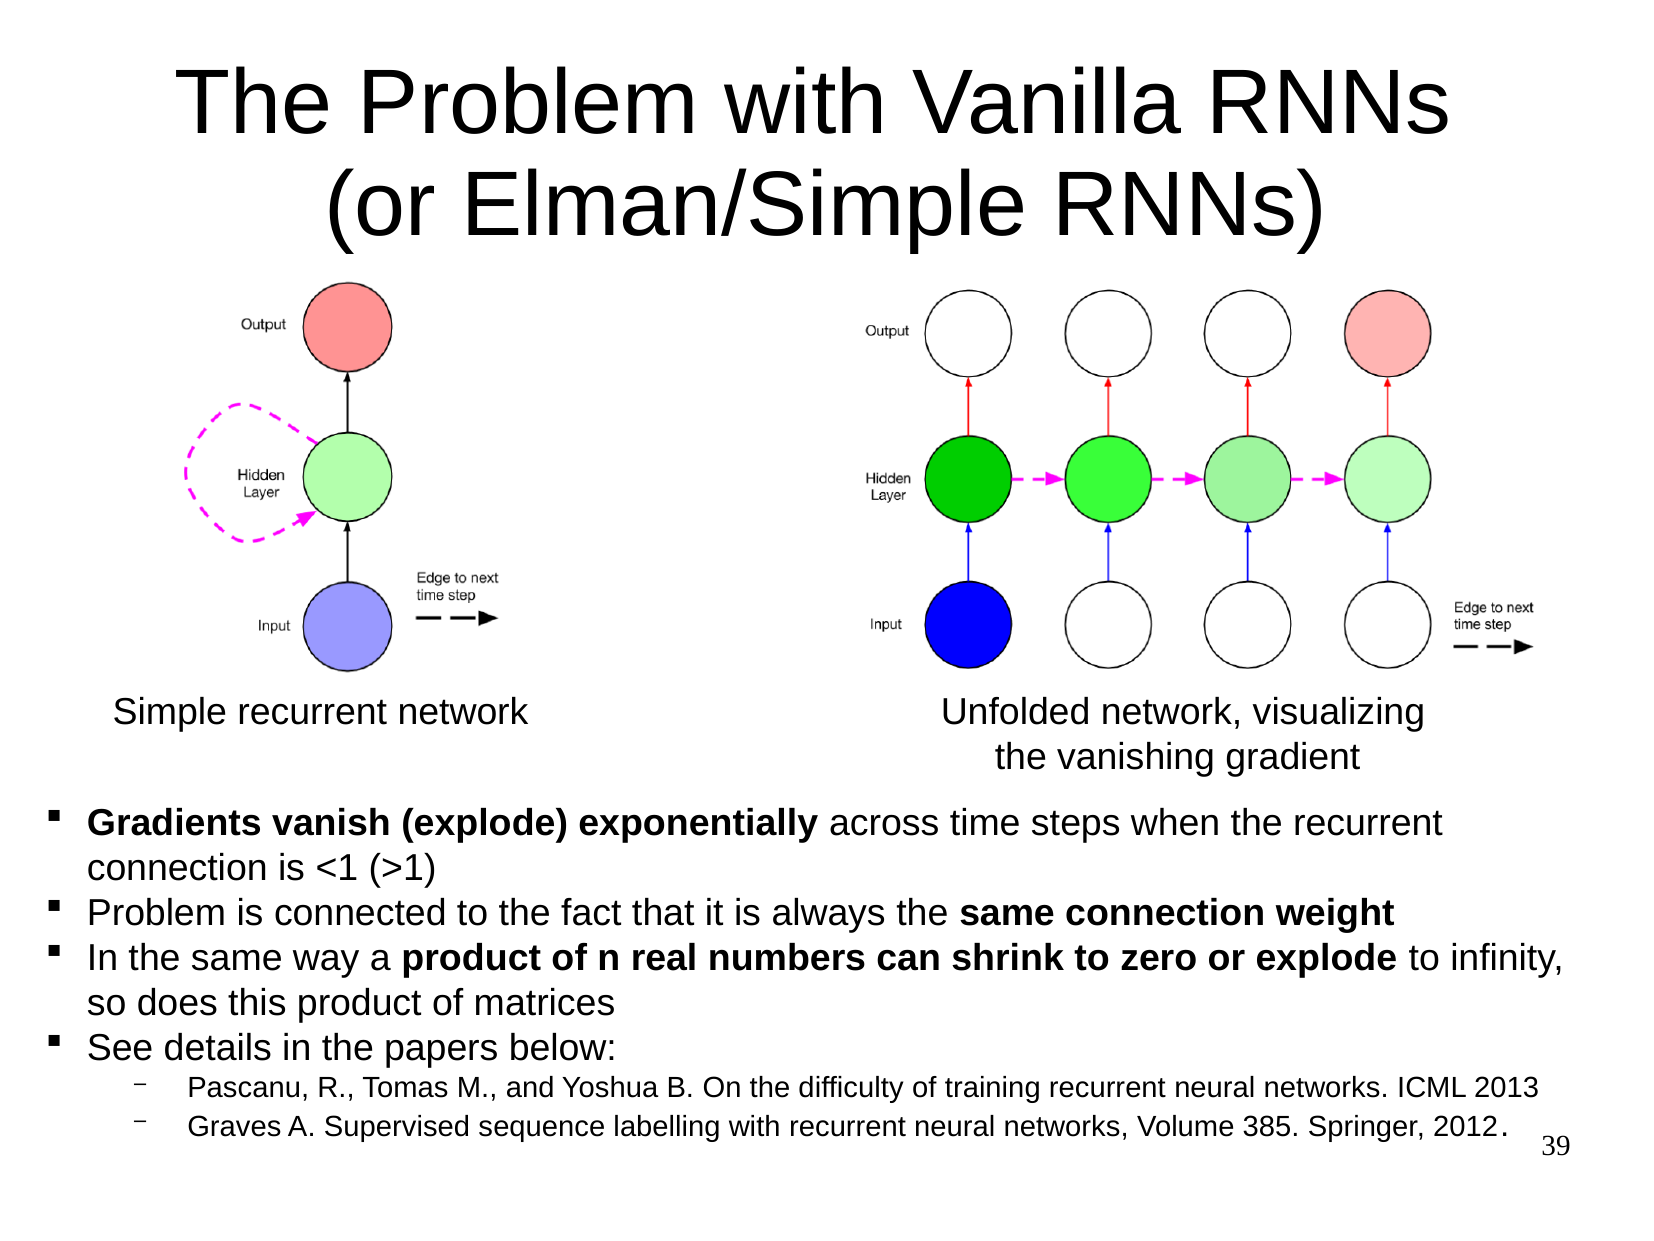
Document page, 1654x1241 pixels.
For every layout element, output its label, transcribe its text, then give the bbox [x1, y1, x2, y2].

title The Problem with Vanilla RNNs (or Elman/Simple RNNs) [82, 49, 1571, 257]
list Gradients vanish (explode) exponentially across time steps when the recurrent connection is <1 (>1) Problem is connected to the fact that it is always the same connection weight In the same way a product of n real numbers can shrink to zero or explode to infinity, so does this product of matrices See details in the papers below: Pascanu, R., Tomas M., and Yoshua B. On the difficulty of training recurrent neural networks. ICML 2013 Graves A. Supervised sequence labelling with recurrent neural networks, Volume 385. Springer, 2012. [45, 798, 1588, 1086]
text_box Unfolded network, visualizing the vanishing gradient [896, 679, 1469, 785]
picture [161, 268, 511, 679]
text_box Simple recurrent network [97, 679, 567, 740]
picture [838, 268, 1560, 685]
